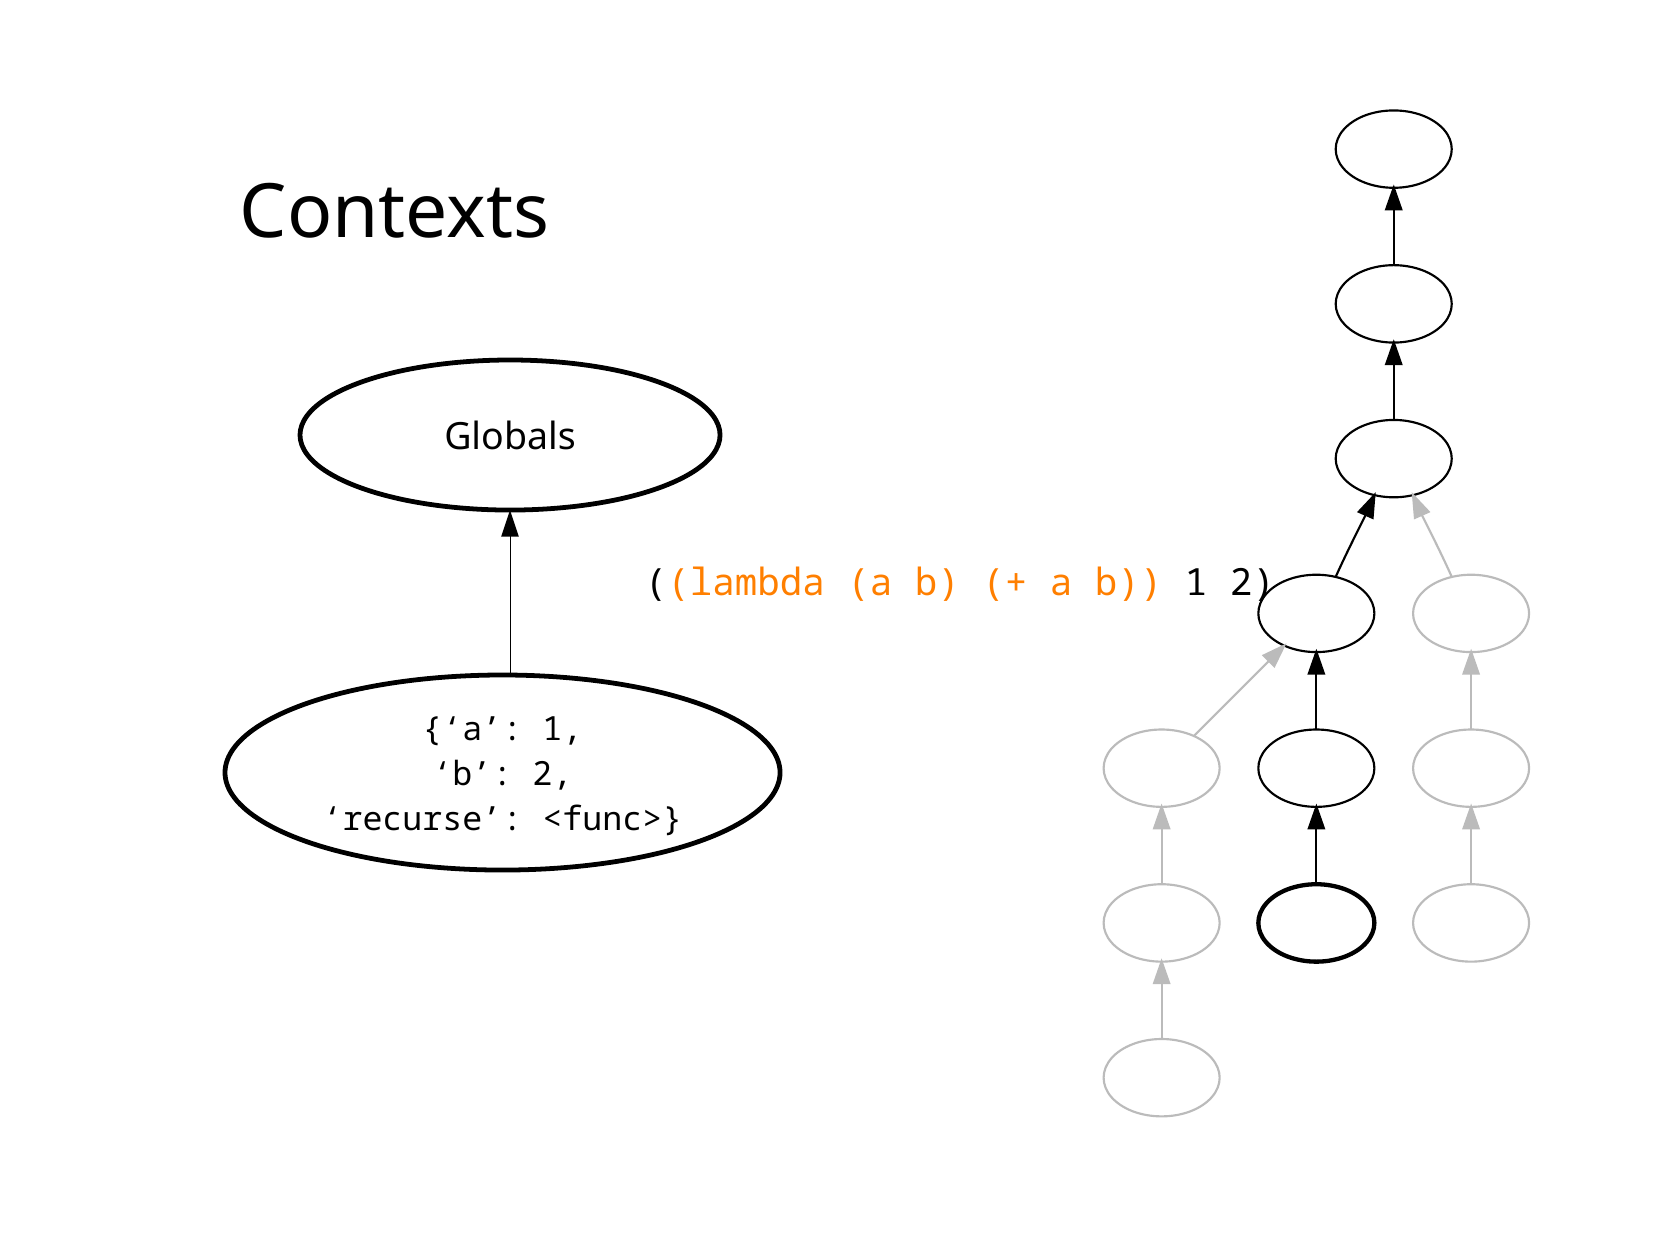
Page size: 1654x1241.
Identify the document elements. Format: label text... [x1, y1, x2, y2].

text_box {‘a’: 1, ‘b’: 2, ‘recurse’: <func>} [225, 675, 781, 871]
text_box ((lambda (a b) (+ a b)) 1 2) [630, 547, 1185, 601]
text_box Contexts [225, 150, 512, 240]
text_box Globals [300, 360, 721, 511]
picture [1095, 101, 1538, 1126]
